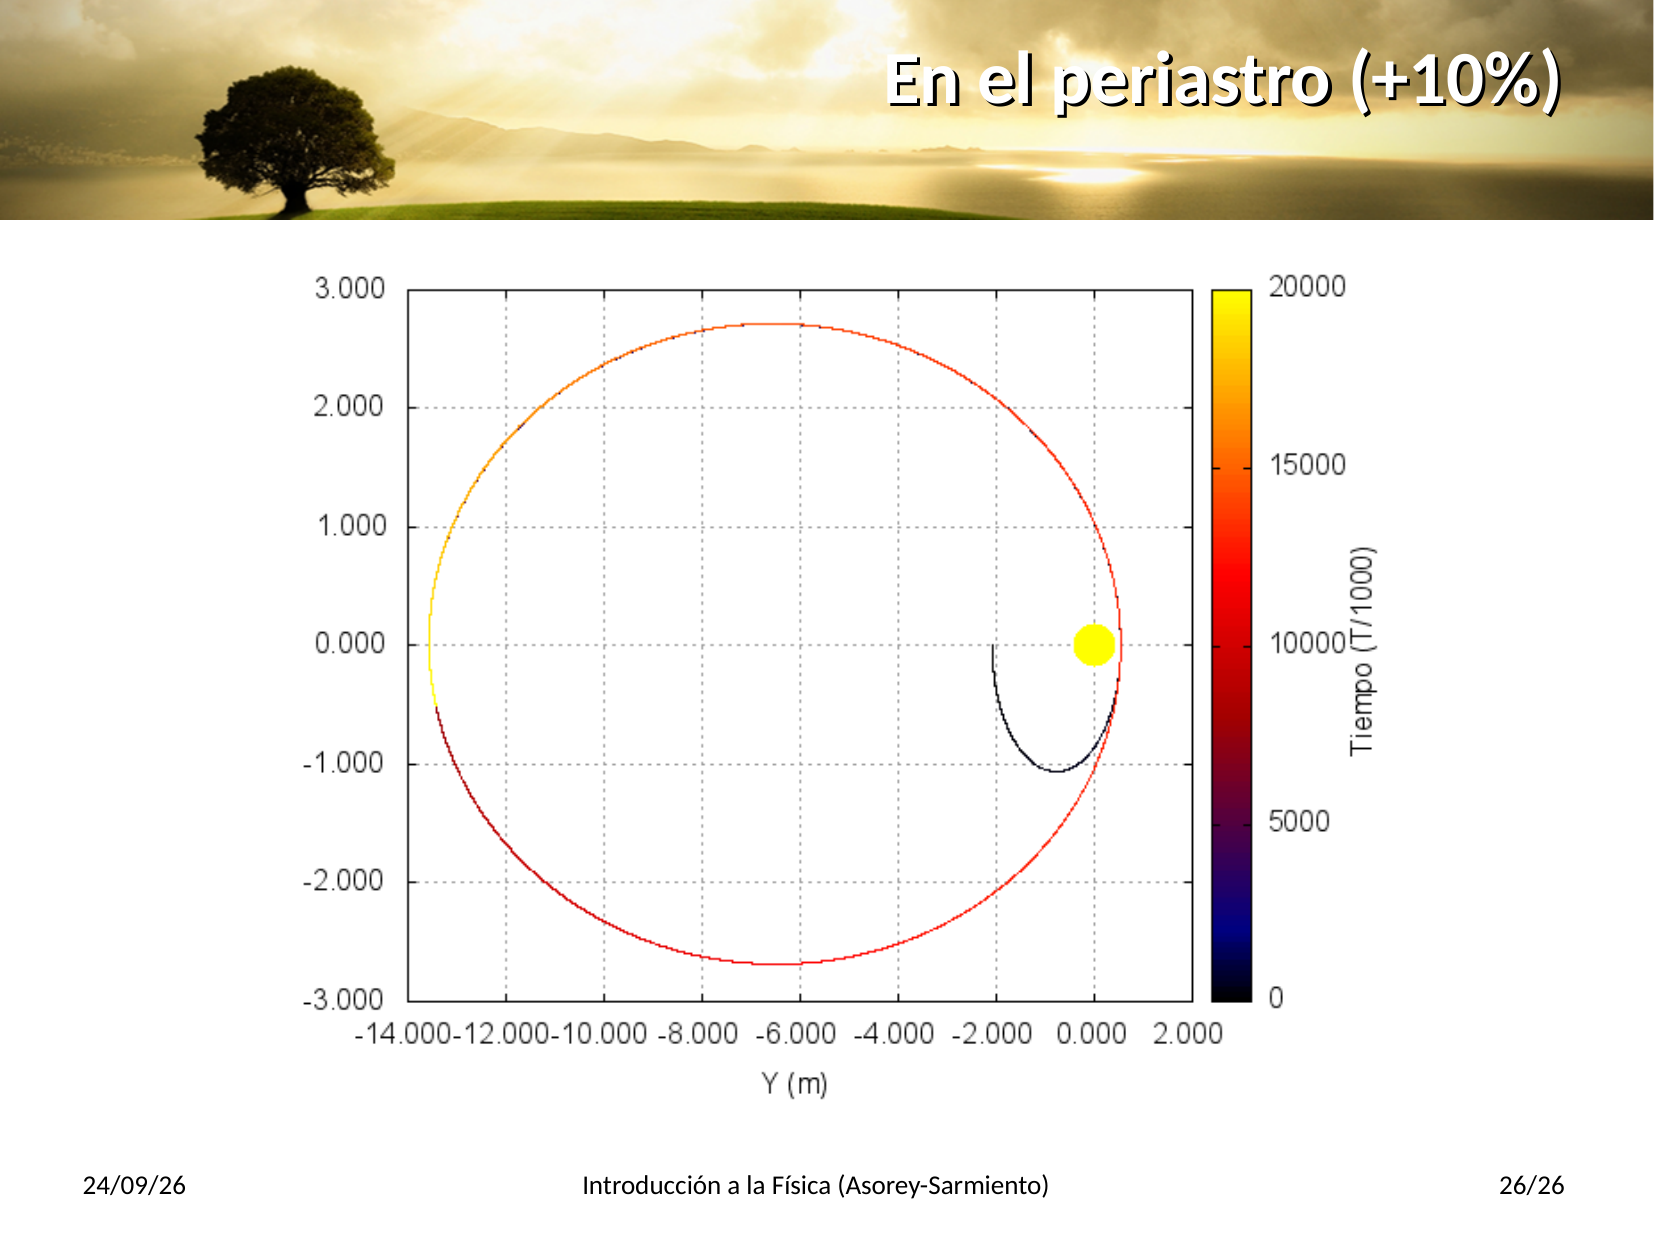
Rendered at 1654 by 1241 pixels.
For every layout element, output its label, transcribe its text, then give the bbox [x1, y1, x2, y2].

picture [256, 254, 1397, 1111]
title En el periastro (+10%) [75, 19, 1564, 151]
picture [0, 0, 1654, 220]
